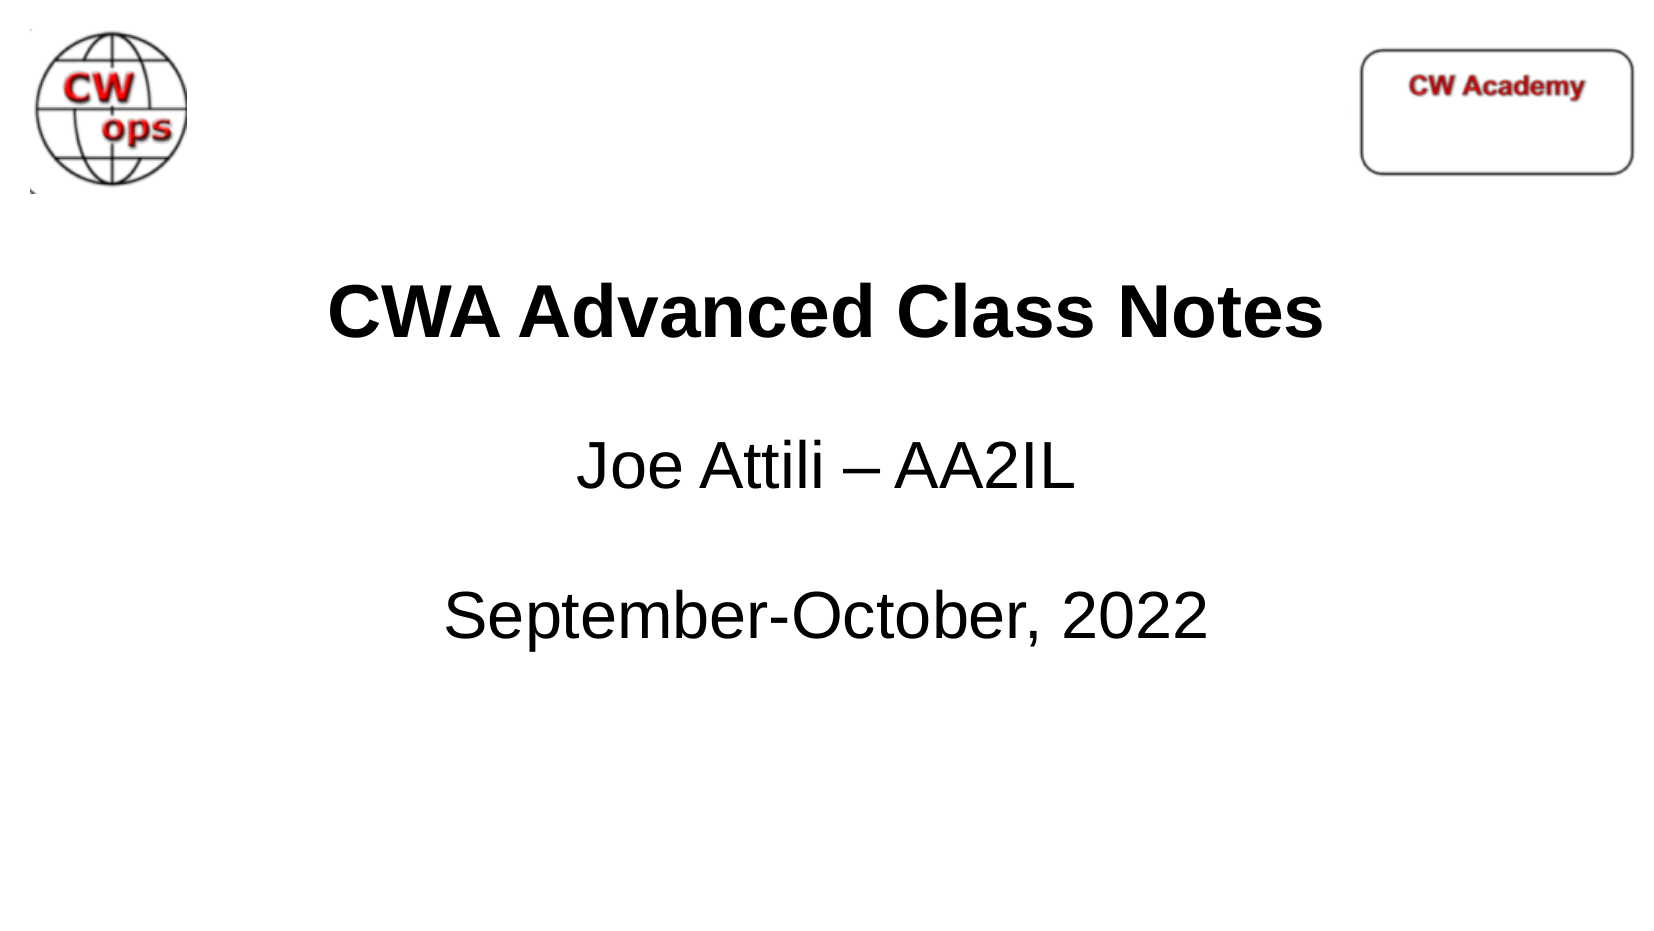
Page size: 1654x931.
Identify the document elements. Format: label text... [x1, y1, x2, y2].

picture [30, 29, 187, 194]
picture [1571, 37, 1640, 186]
subtitle CWA Advanced Class Notes Joe Attili – AA2IL September-October, 2022 [82, 37, 1571, 886]
